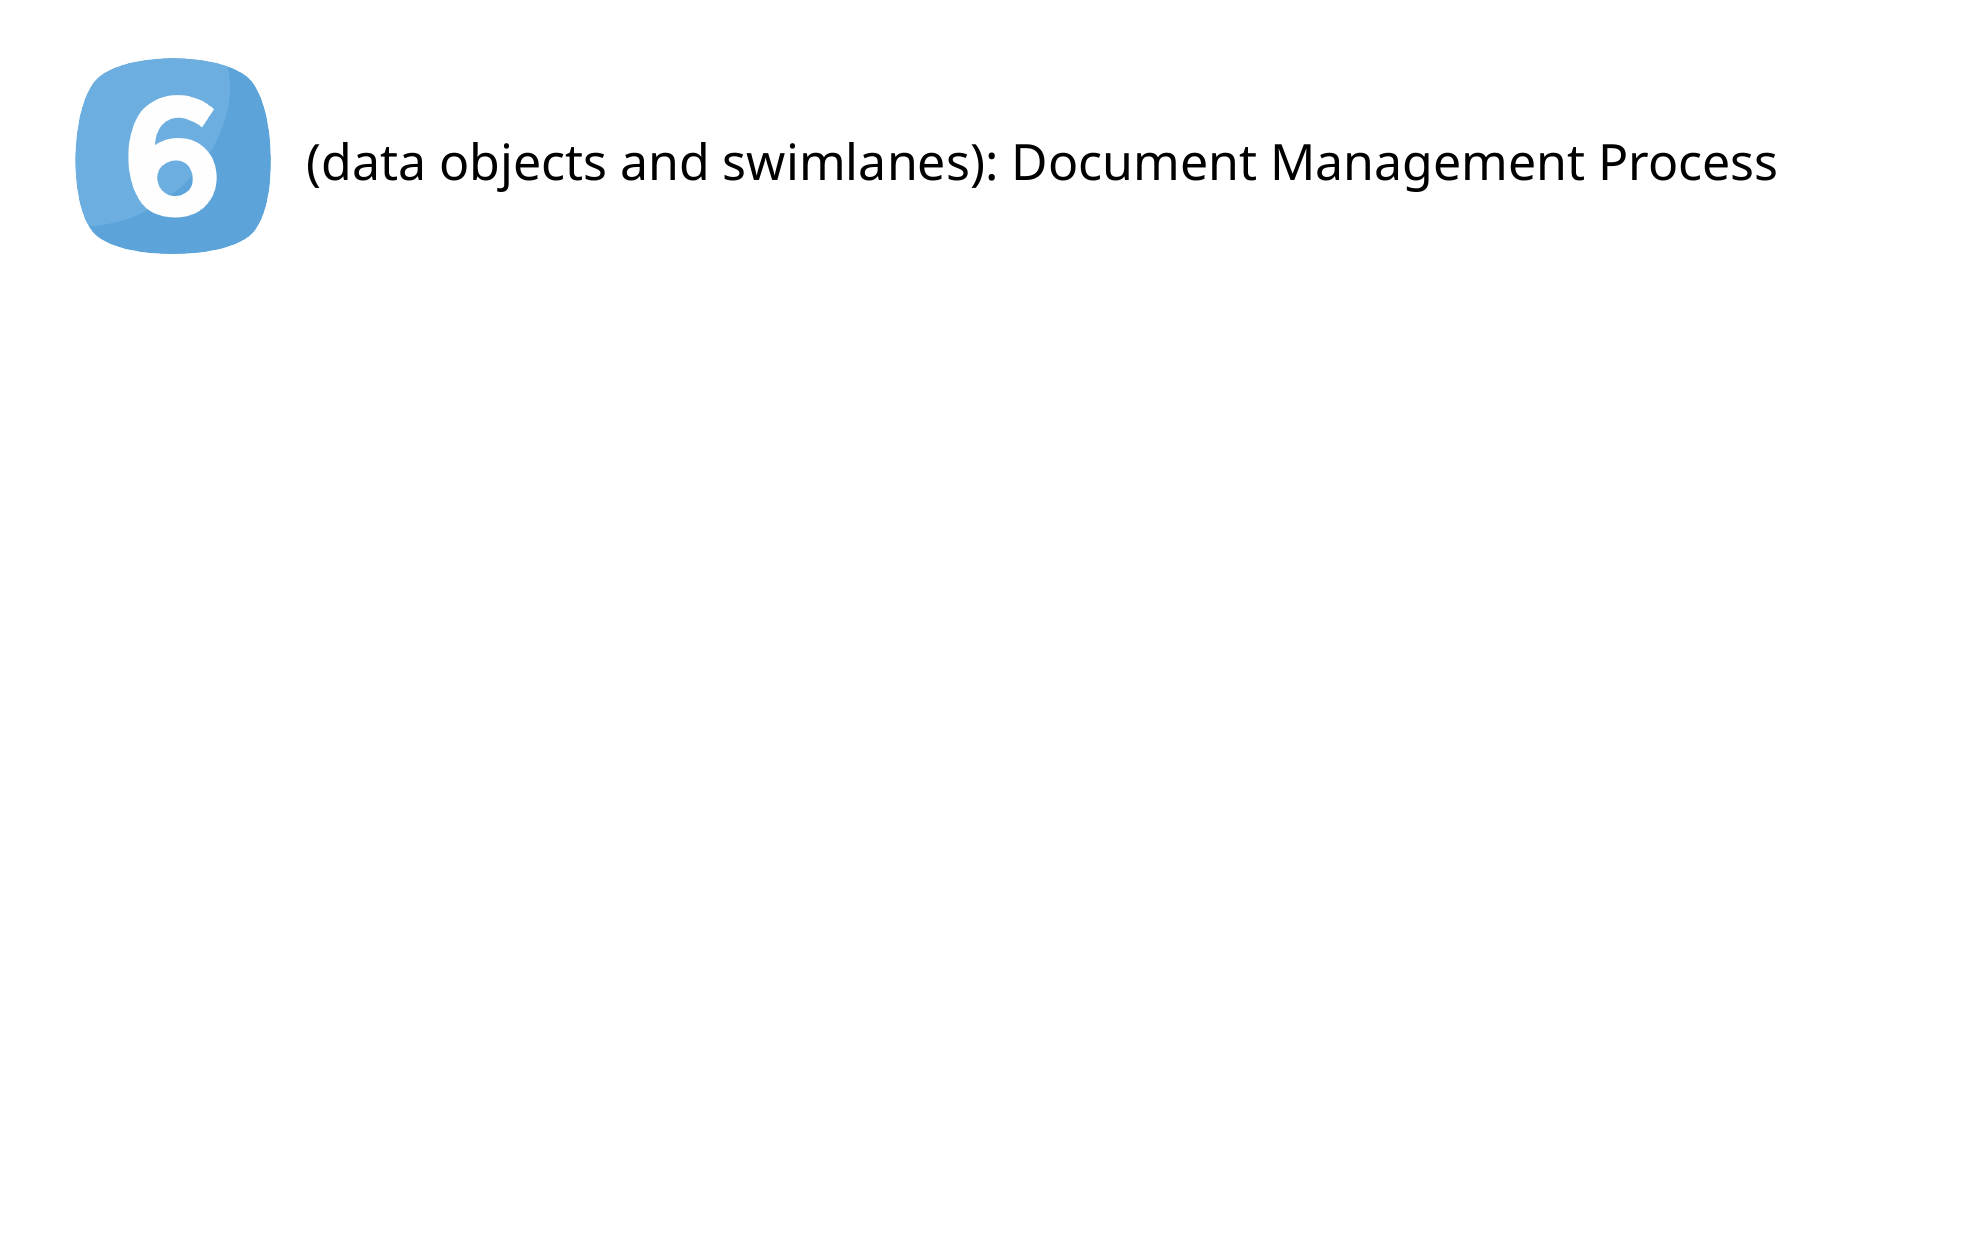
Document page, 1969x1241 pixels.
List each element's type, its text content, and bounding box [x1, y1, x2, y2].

picture [75, 58, 271, 254]
text_box (data objects and swimlanes): Document Management Process [300, 96, 1921, 226]
